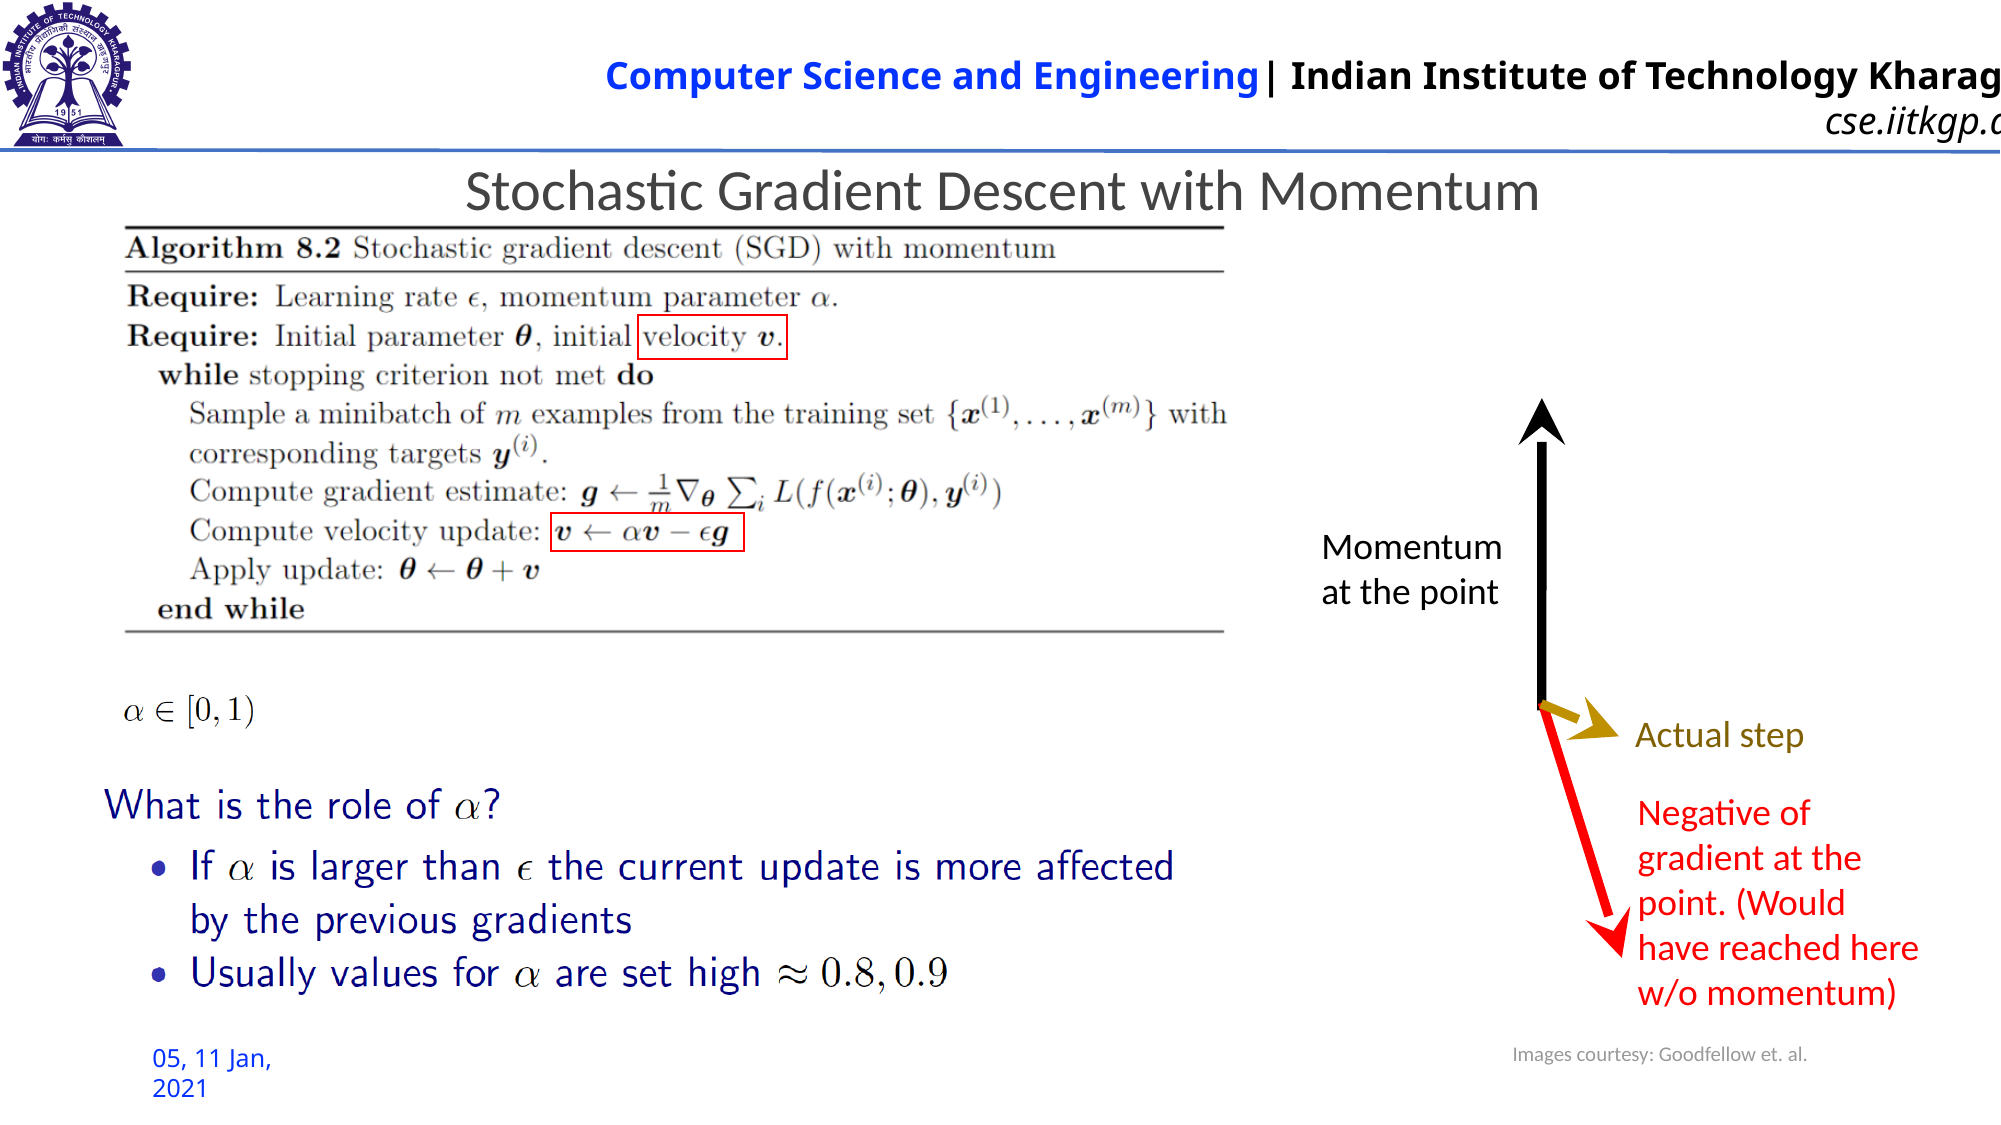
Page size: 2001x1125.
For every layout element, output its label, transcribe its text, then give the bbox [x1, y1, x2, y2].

picture [97, 780, 1179, 999]
text_box Momentum at the point [1306, 514, 1542, 620]
slide_number 05, 11 Jan, 2021 [137, 1042, 331, 1103]
picture [112, 213, 1233, 648]
picture [119, 690, 256, 732]
picture [2, 2, 131, 147]
text_box Actual step [1620, 702, 1830, 763]
text_box Stochastic Gradient Descent with Momentum [305, 136, 1702, 232]
text_box Negative of gradient at the point. (Would have reached here w/o momentum) [1623, 780, 1942, 1021]
text_box Images courtesy: Goodfellow et. al. [1497, 1025, 1997, 1065]
